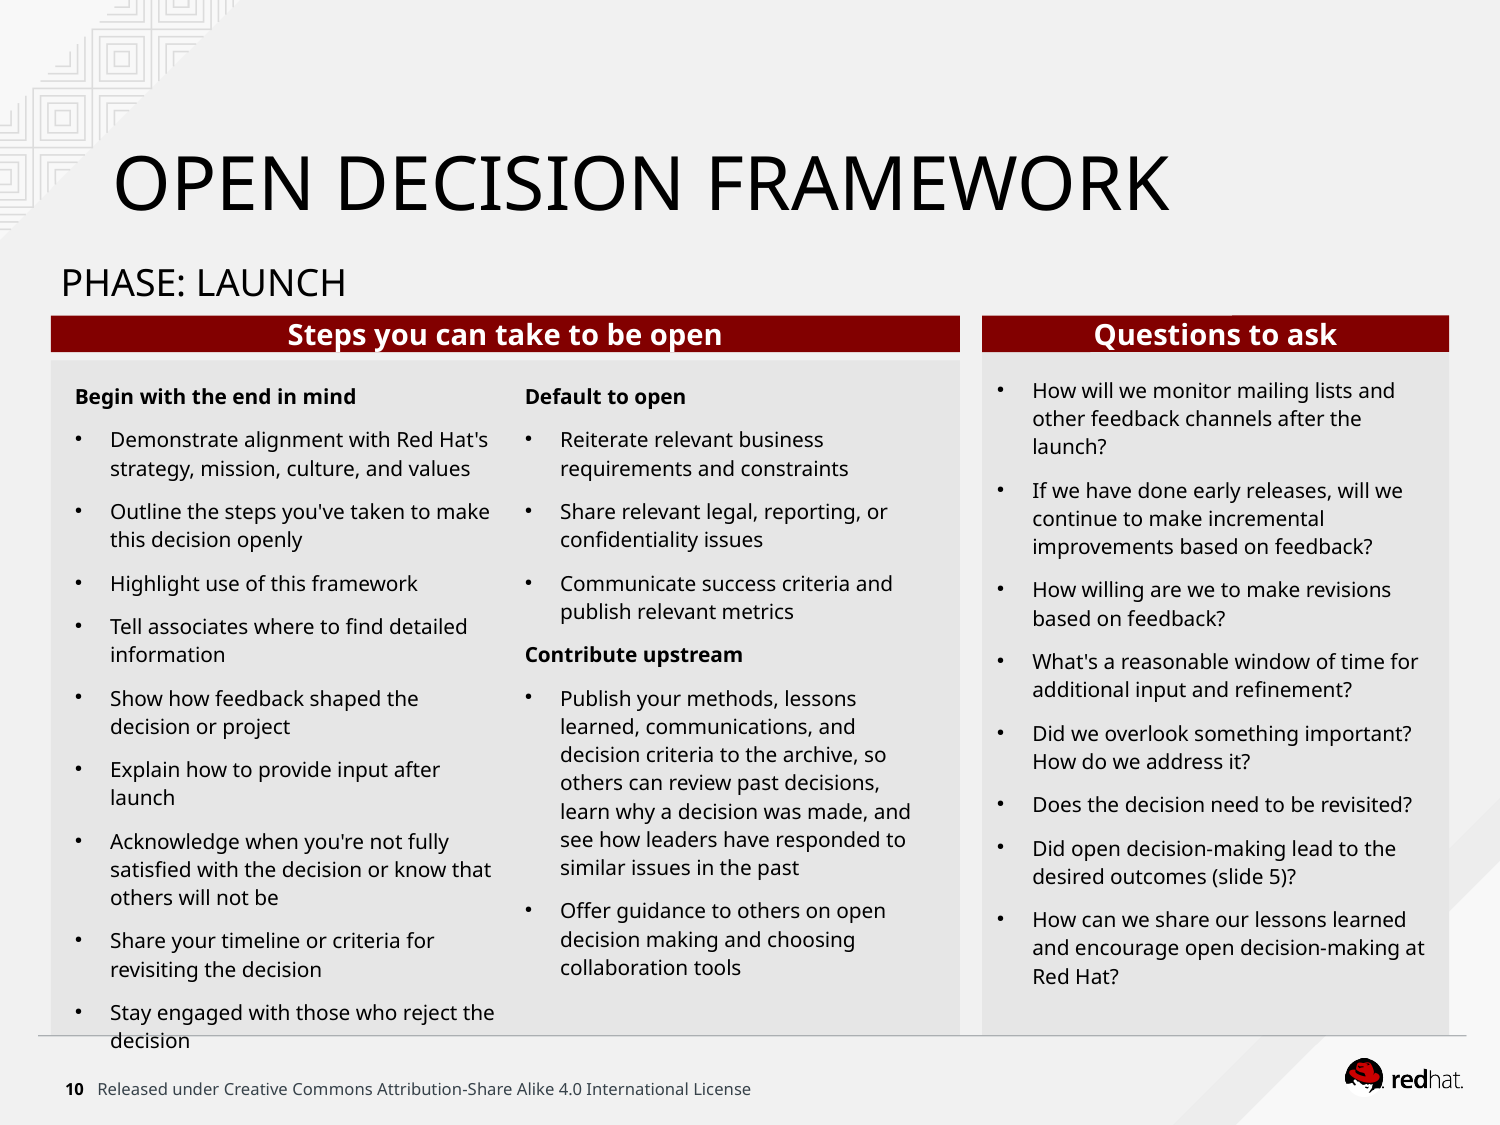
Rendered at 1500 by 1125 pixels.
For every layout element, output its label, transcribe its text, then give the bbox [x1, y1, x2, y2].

text_box PHASE: IDEATION [105, 353, 781, 360]
title OPEN DECISION FRAMEWORK [112, 0, 1388, 233]
text_box How will we monitor mailing lists and other feedback channels after the launch? If we have done early releases, will we continue to make incremental improvements based on feedback? How willing are we to make revisions based on feedback? What's a reasonable window of time for additional input and refinement? Did we overlook something important? How do we address it? Does the decision need to be revisited? Did open decision-making lead to the desired outcomes (slide 5)? How can we share our lessons learned and encourage open decision-making at Red Hat? [982, 352, 1450, 1035]
picture [0, 0, 1500, 1125]
text_box Steps you can take to be open [50, 315, 960, 353]
text_box [50, 360, 960, 1035]
text_box Begin with the end in mind Demonstrate alignment with Red Hat's strategy, mission, culture, and values Outline the steps you've taken to make this decision openly Highlight use of this framework Tell associates where to find detailed information Show how feedback shaped the decision or project Explain how to provide input after launch Acknowledge when you're not fully satisfied with the decision or know that others will not be Share your timeline or criteria for revisiting the decision Stay engaged with those who reject the decision [60, 375, 511, 1003]
text_box Questions to ask [982, 315, 1450, 353]
text_box PHASE: LAUNCH [45, 249, 751, 316]
text_box Default to open Reiterate relevant business requirements and constraints Share relevant legal, reporting, or confidentiality issues Communicate success criteria and publish relevant metrics Contribute upstream Publish your methods, lessons learned, communications, and decision criteria to the archive, so others can review past decisions, learn why a decision was made, and see how leaders have responded to similar issues in the past Offer guidance to others on open decision making and choosing collaboration tools [510, 375, 946, 931]
